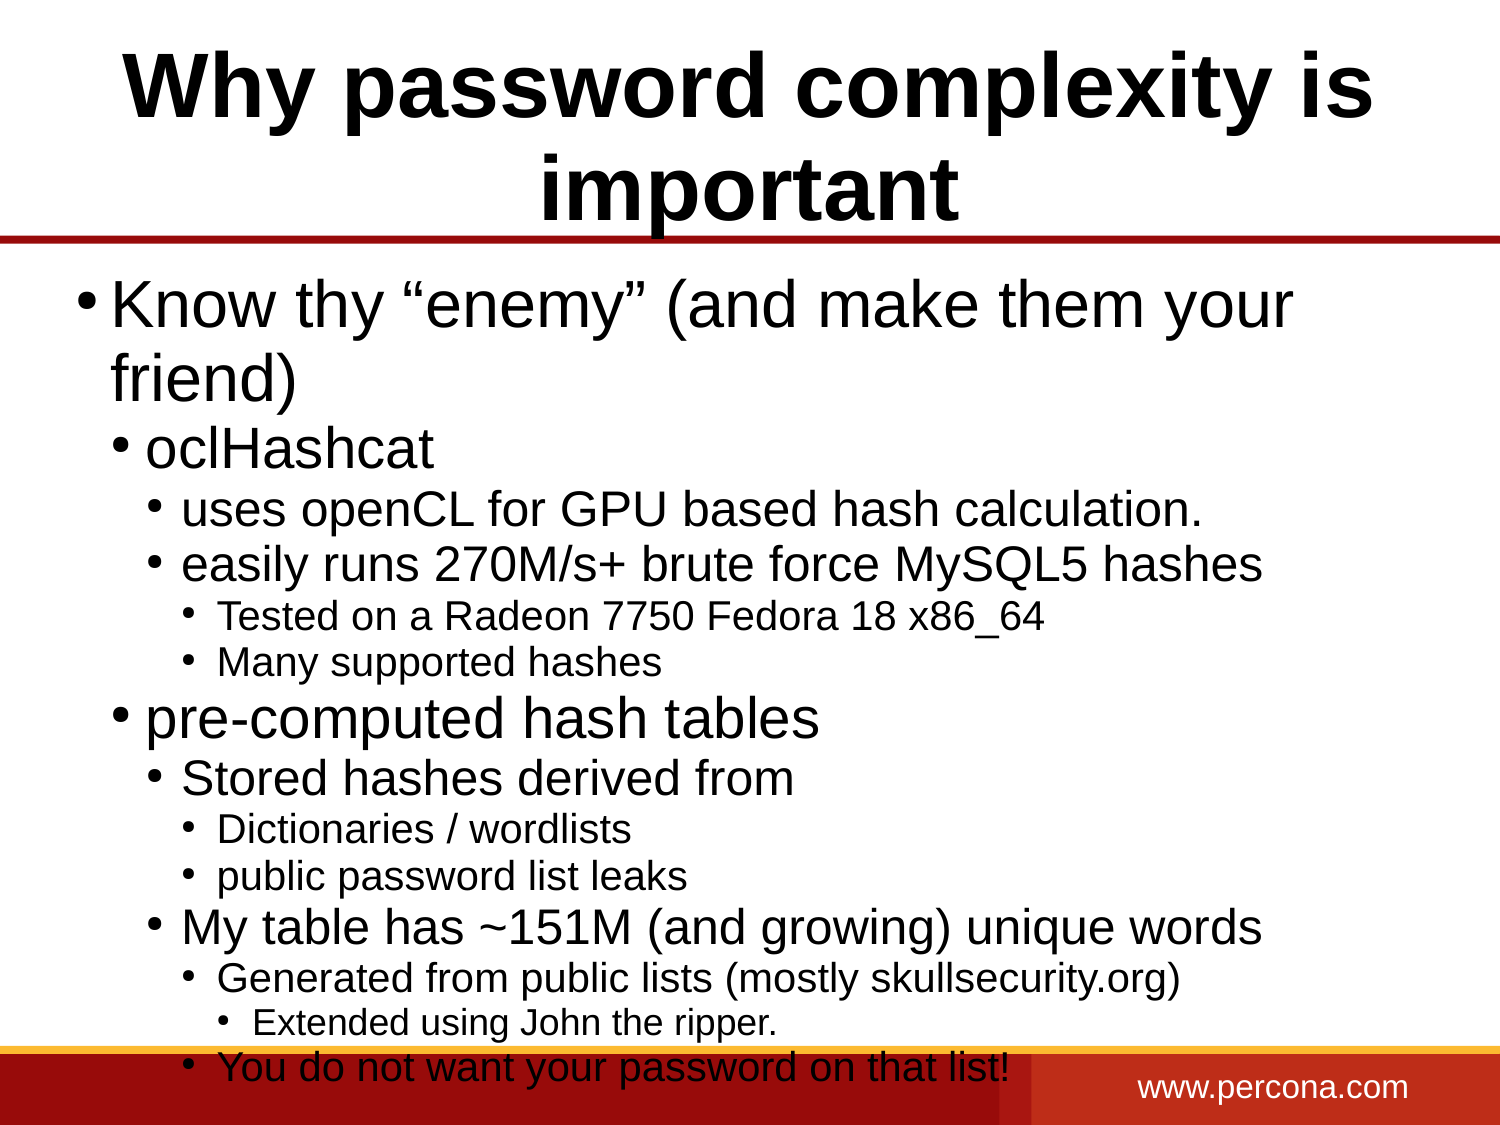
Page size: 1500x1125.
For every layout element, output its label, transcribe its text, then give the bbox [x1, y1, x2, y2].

text_box Know thy “enemy” (and make them your friend) oclHashcat uses openCL for GPU based hash calculation. easily runs 270M/s+ brute force MySQL5 hashes Tested on a Radeon 7750 Fedora 18 x86_64 Many supported hashes pre-computed hash tables Stored hashes derived from Dictionaries / wordlists public password list leaks My table has ~151M (and growing) unique words Generated from public lists (mostly skullsecurity.org) Extended using John the ripper. You do not want your password on that list! [75, 263, 1425, 1006]
text_box Why password complexity is important [75, 44, 1425, 233]
